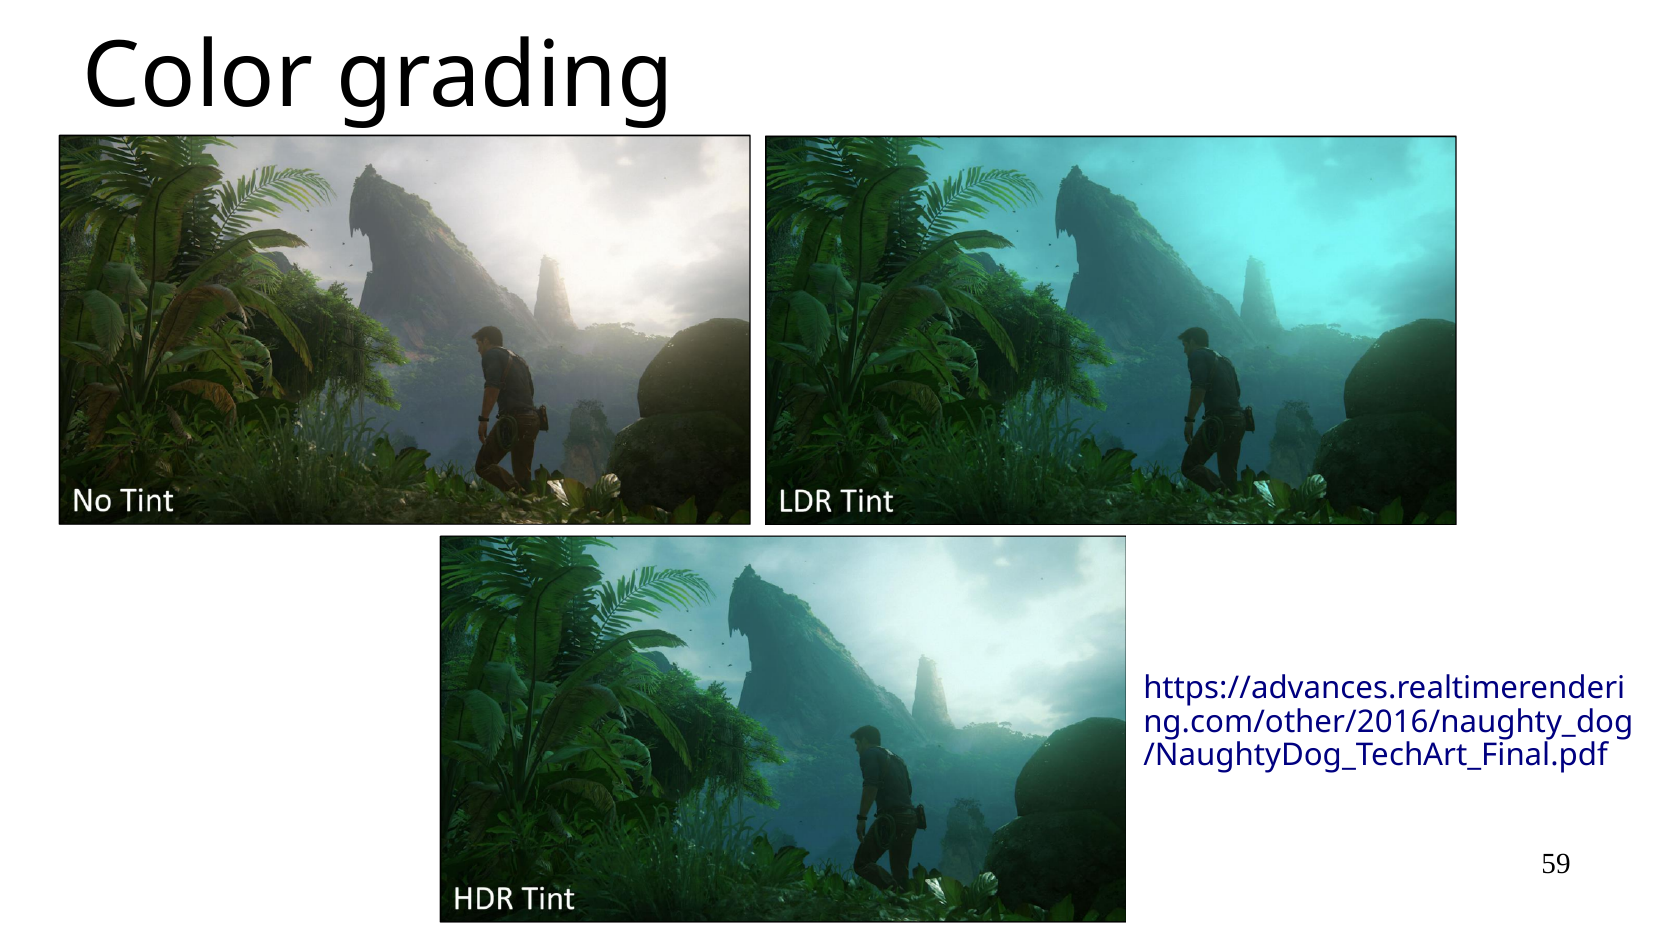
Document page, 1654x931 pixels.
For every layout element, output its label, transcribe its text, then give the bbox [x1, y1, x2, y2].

picture [765, 135, 1457, 526]
title Color grading [82, 13, 1571, 129]
text_box https://advances.realtimerendering.com/other/2016/naughty_dog/NaughtyDog_TechArt_Final.pdf [1128, 657, 1654, 751]
picture [439, 534, 1126, 923]
picture [58, 134, 751, 525]
